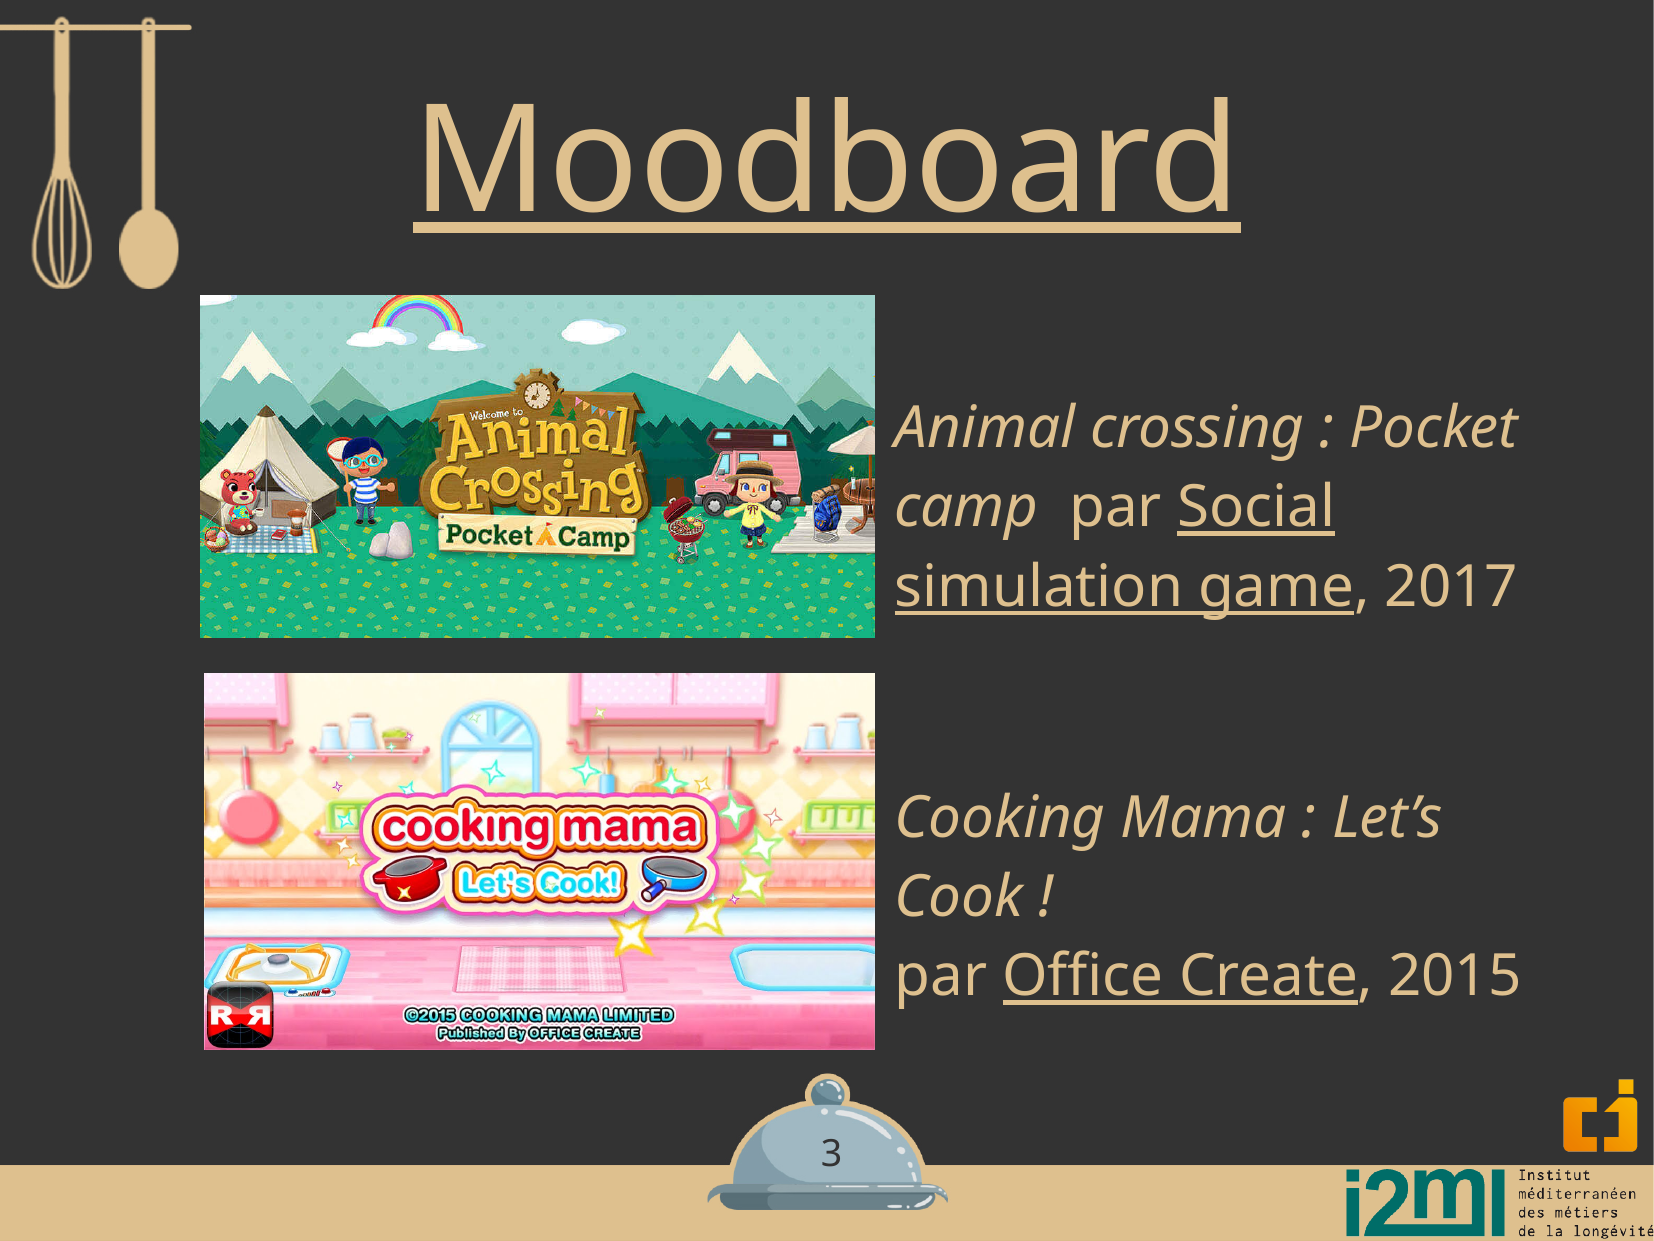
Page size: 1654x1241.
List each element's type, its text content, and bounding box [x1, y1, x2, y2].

picture [0, 0, 1654, 1241]
text_box Animal crossing : Pocket camp par Social simulation game, 2017 [879, 377, 1654, 656]
text_box Cooking Mama : Let’s Cook ! par Office Create, 2015 [879, 767, 1625, 1046]
title Moodboard [82, 49, 1571, 257]
